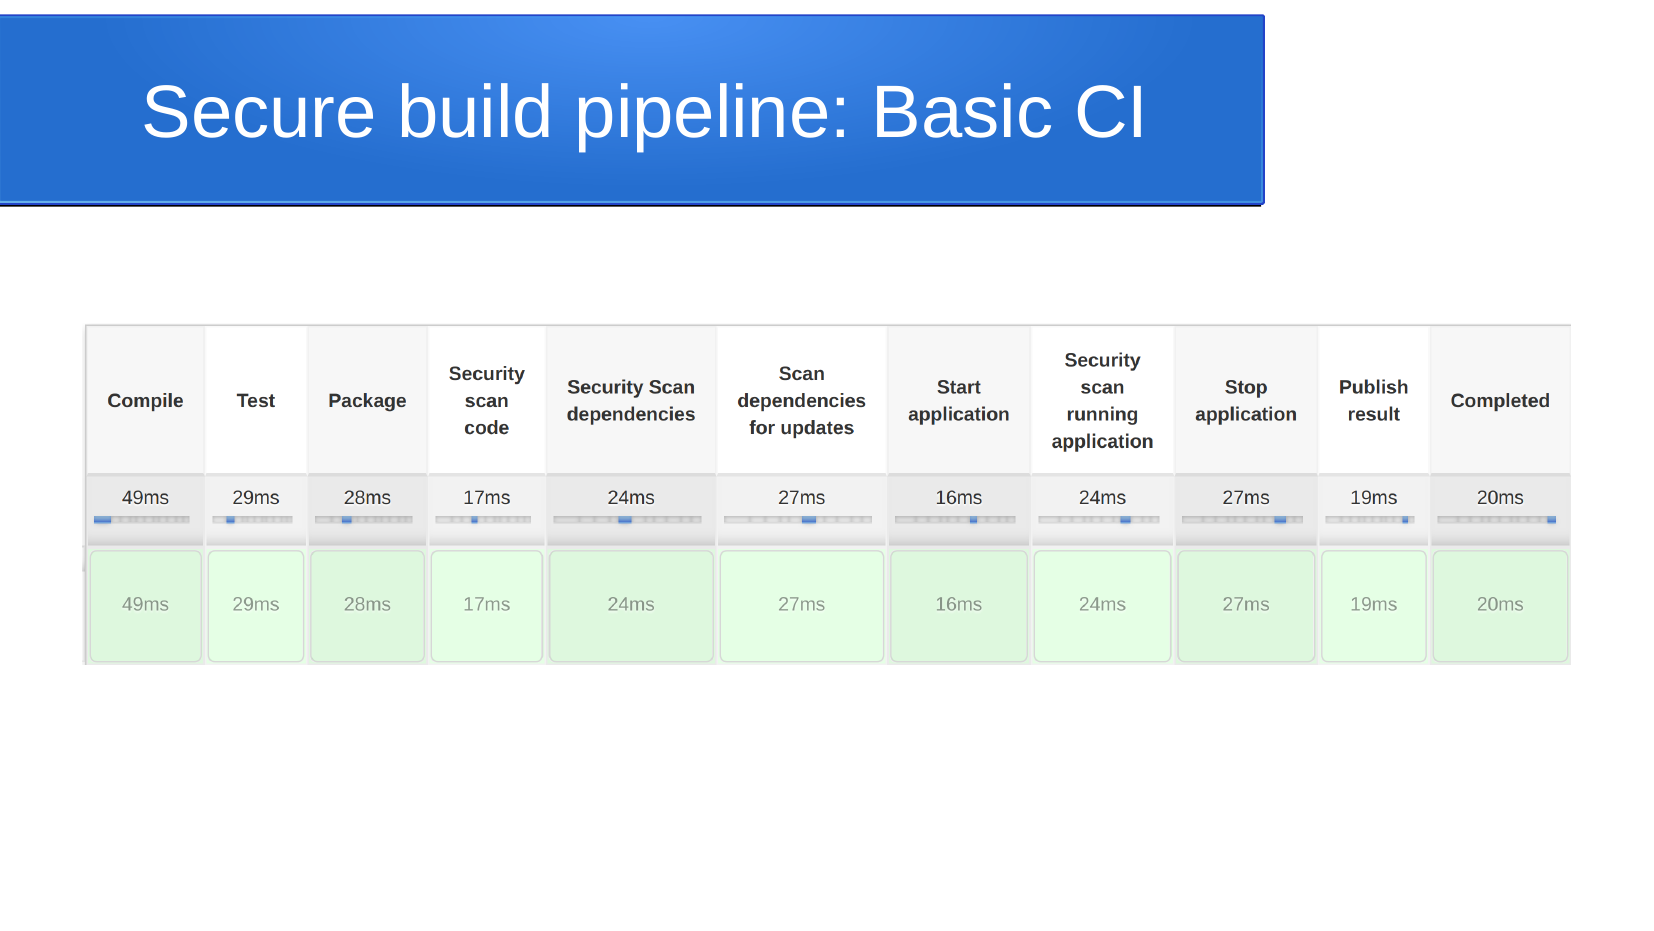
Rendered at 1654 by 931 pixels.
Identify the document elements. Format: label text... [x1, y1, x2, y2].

title Secure build pipeline: Basic CI [141, 35, 1294, 189]
picture [82, 323, 1571, 665]
